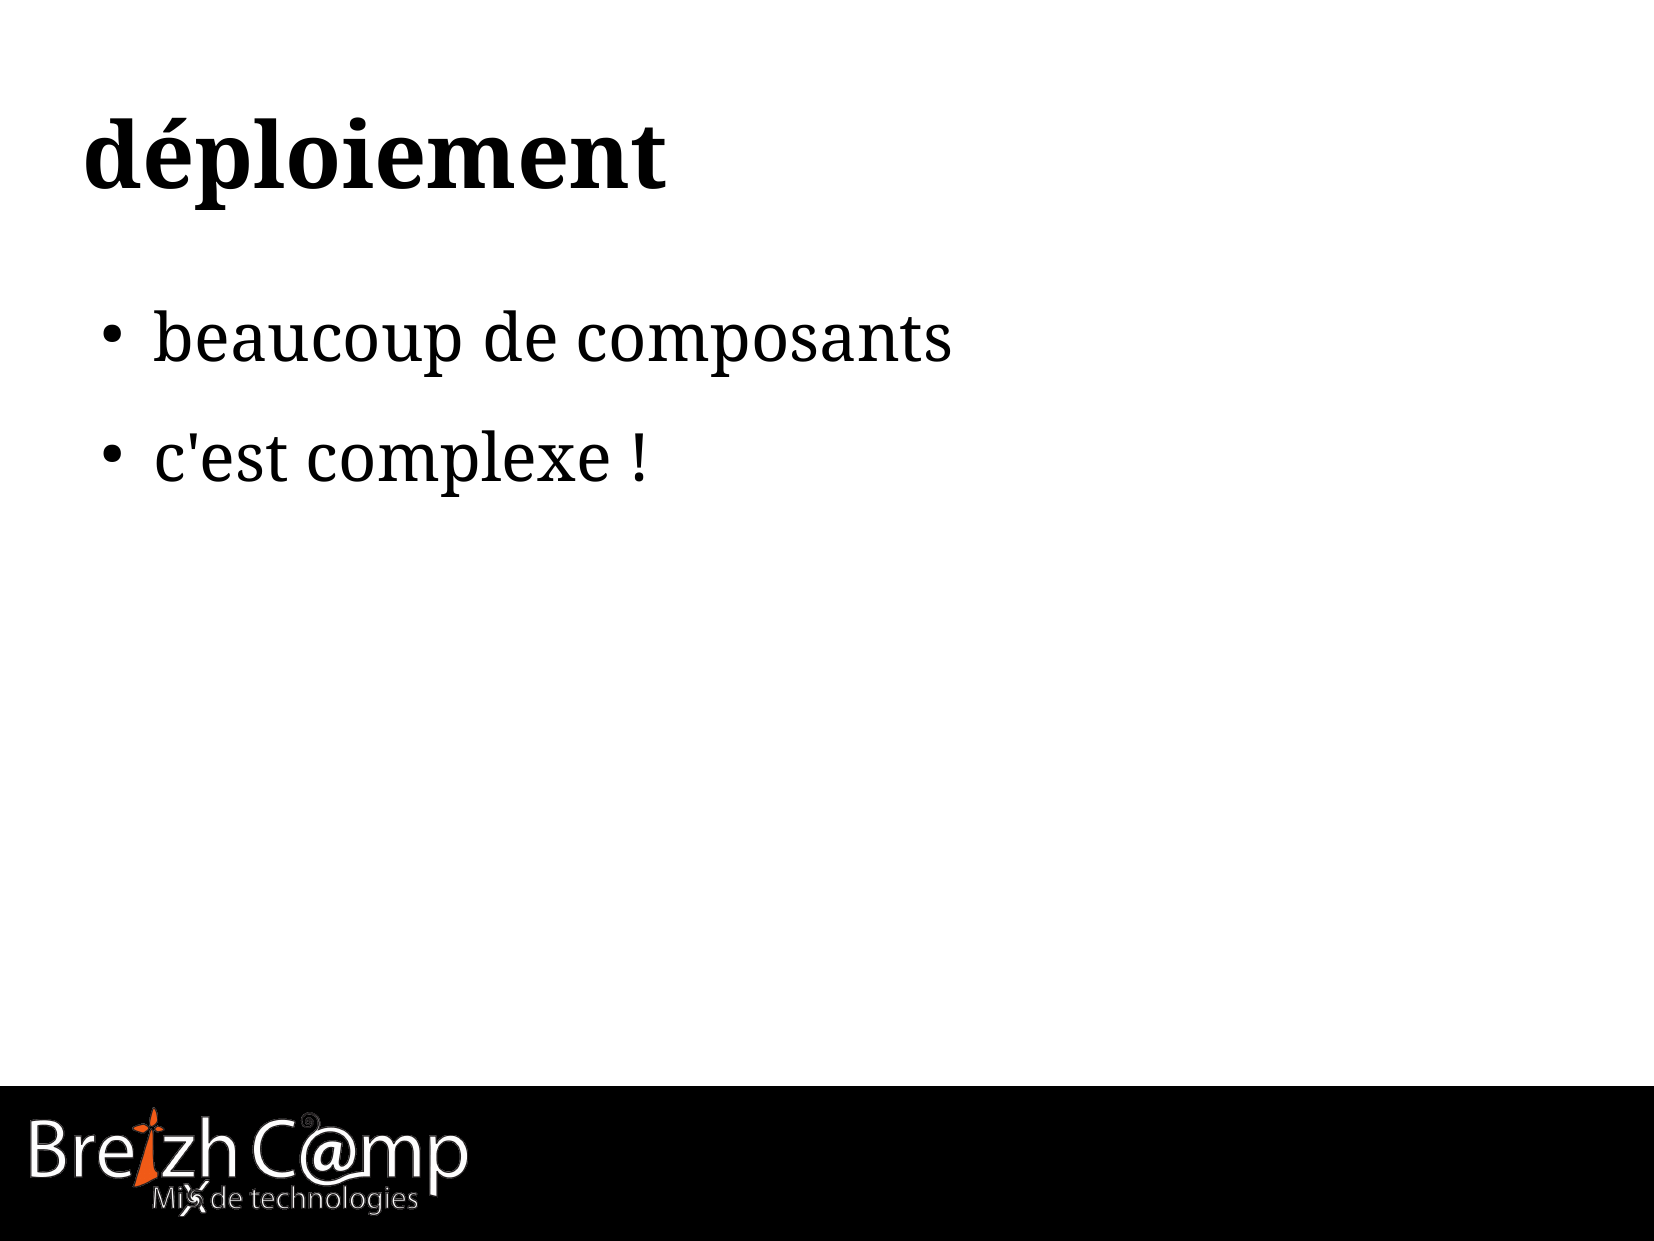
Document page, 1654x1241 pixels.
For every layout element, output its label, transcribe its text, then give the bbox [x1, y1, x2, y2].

title déploiement [82, 49, 1571, 257]
picture [30, 1107, 468, 1217]
list beaucoup de composants c'est complexe ! [82, 290, 1538, 1010]
